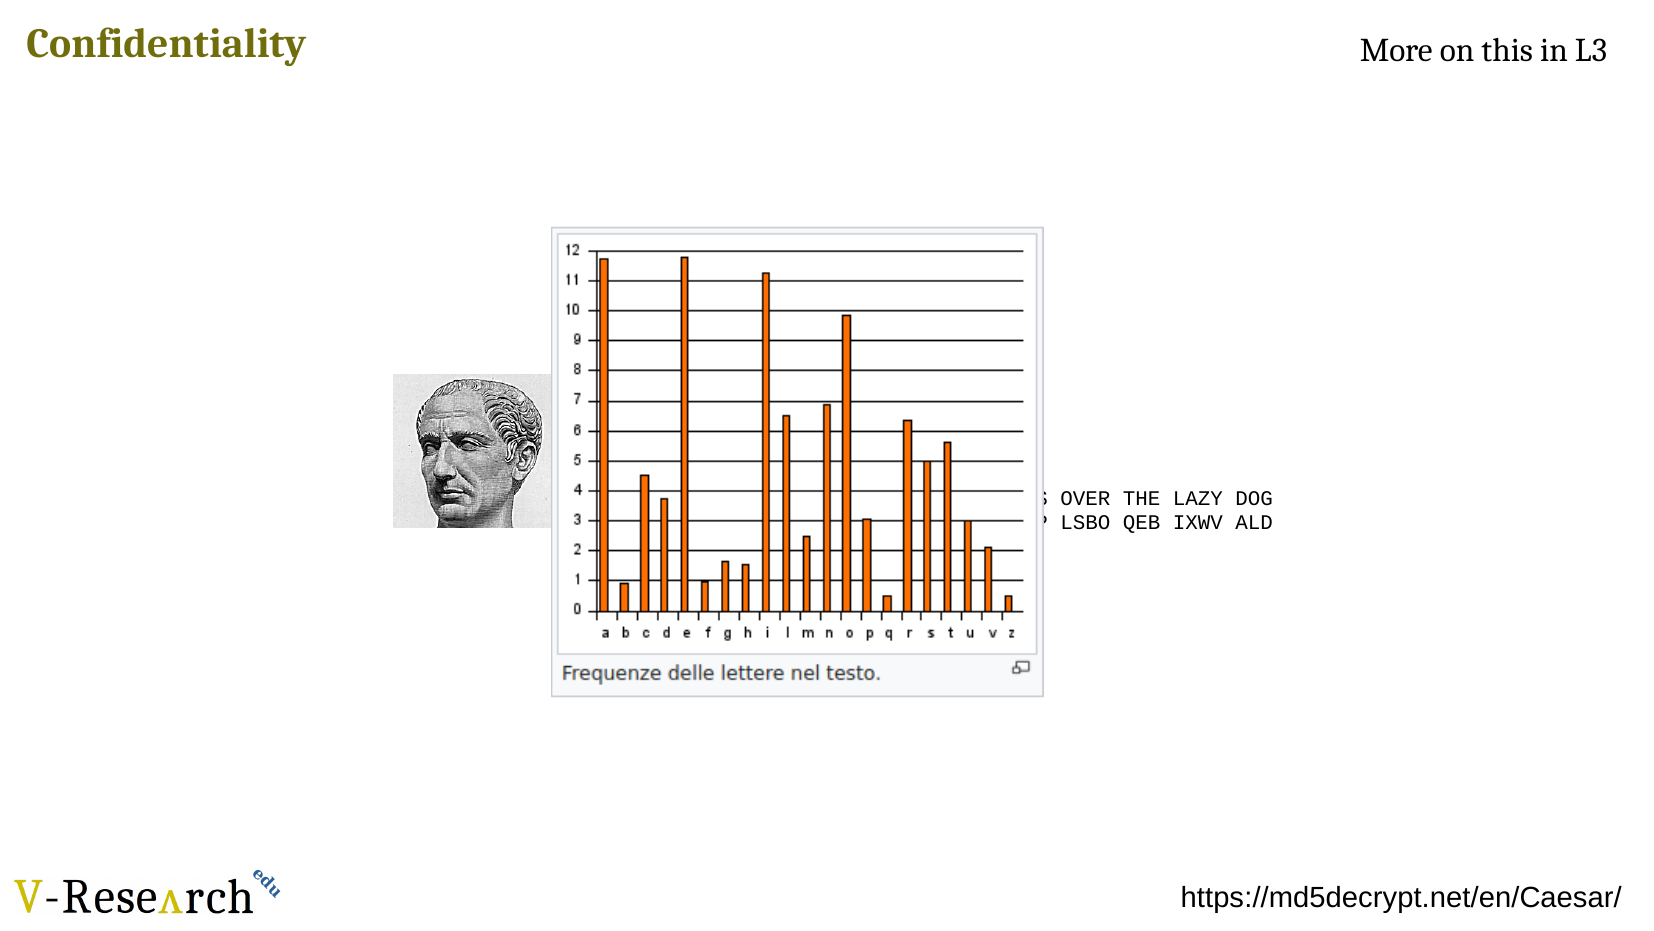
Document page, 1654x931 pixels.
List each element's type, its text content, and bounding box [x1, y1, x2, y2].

text_box Plaintext: THE QUICK BROWN FOX JUMPS OVER THE LAZY DOG Ciphertext: QEB NRFZH YOLTK CLU GRJMP LSBO QEB IXWV ALD [1044, 481, 1288, 544]
text_box Confidentiality [11, 12, 1193, 77]
picture [393, 224, 1044, 699]
text_box edu [222, 847, 333, 931]
picture [11, 876, 255, 916]
text_box More on this in L3 [1345, 23, 1632, 78]
text_box https://md5decrypt.net/en/Caesar/ [1165, 873, 1642, 931]
